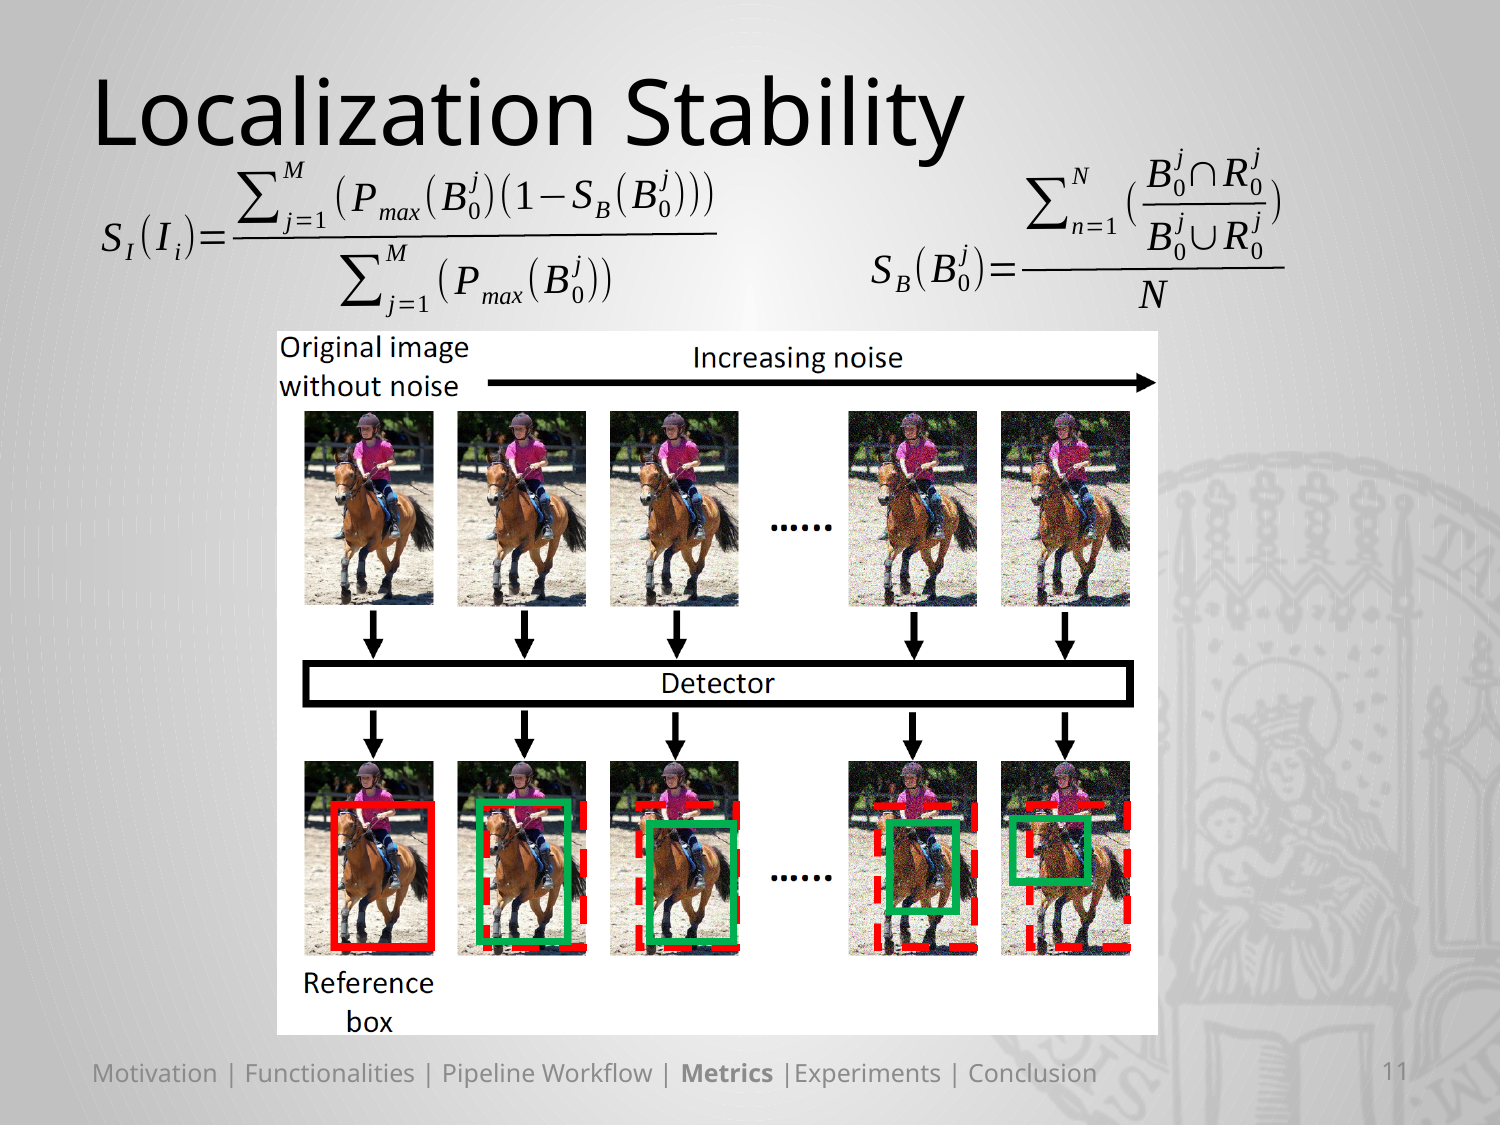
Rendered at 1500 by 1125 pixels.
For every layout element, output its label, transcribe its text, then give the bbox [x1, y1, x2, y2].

picture [277, 331, 1500, 1125]
title Localization Stability [75, 45, 1425, 173]
chart [862, 142, 1294, 321]
slide_number <number> [1188, 1042, 1425, 1103]
chart [92, 151, 726, 321]
text_box Motivation | Functionalities | Pipeline Workflow | Metrics |Experiments | Conclusion [76, 1042, 1188, 1103]
